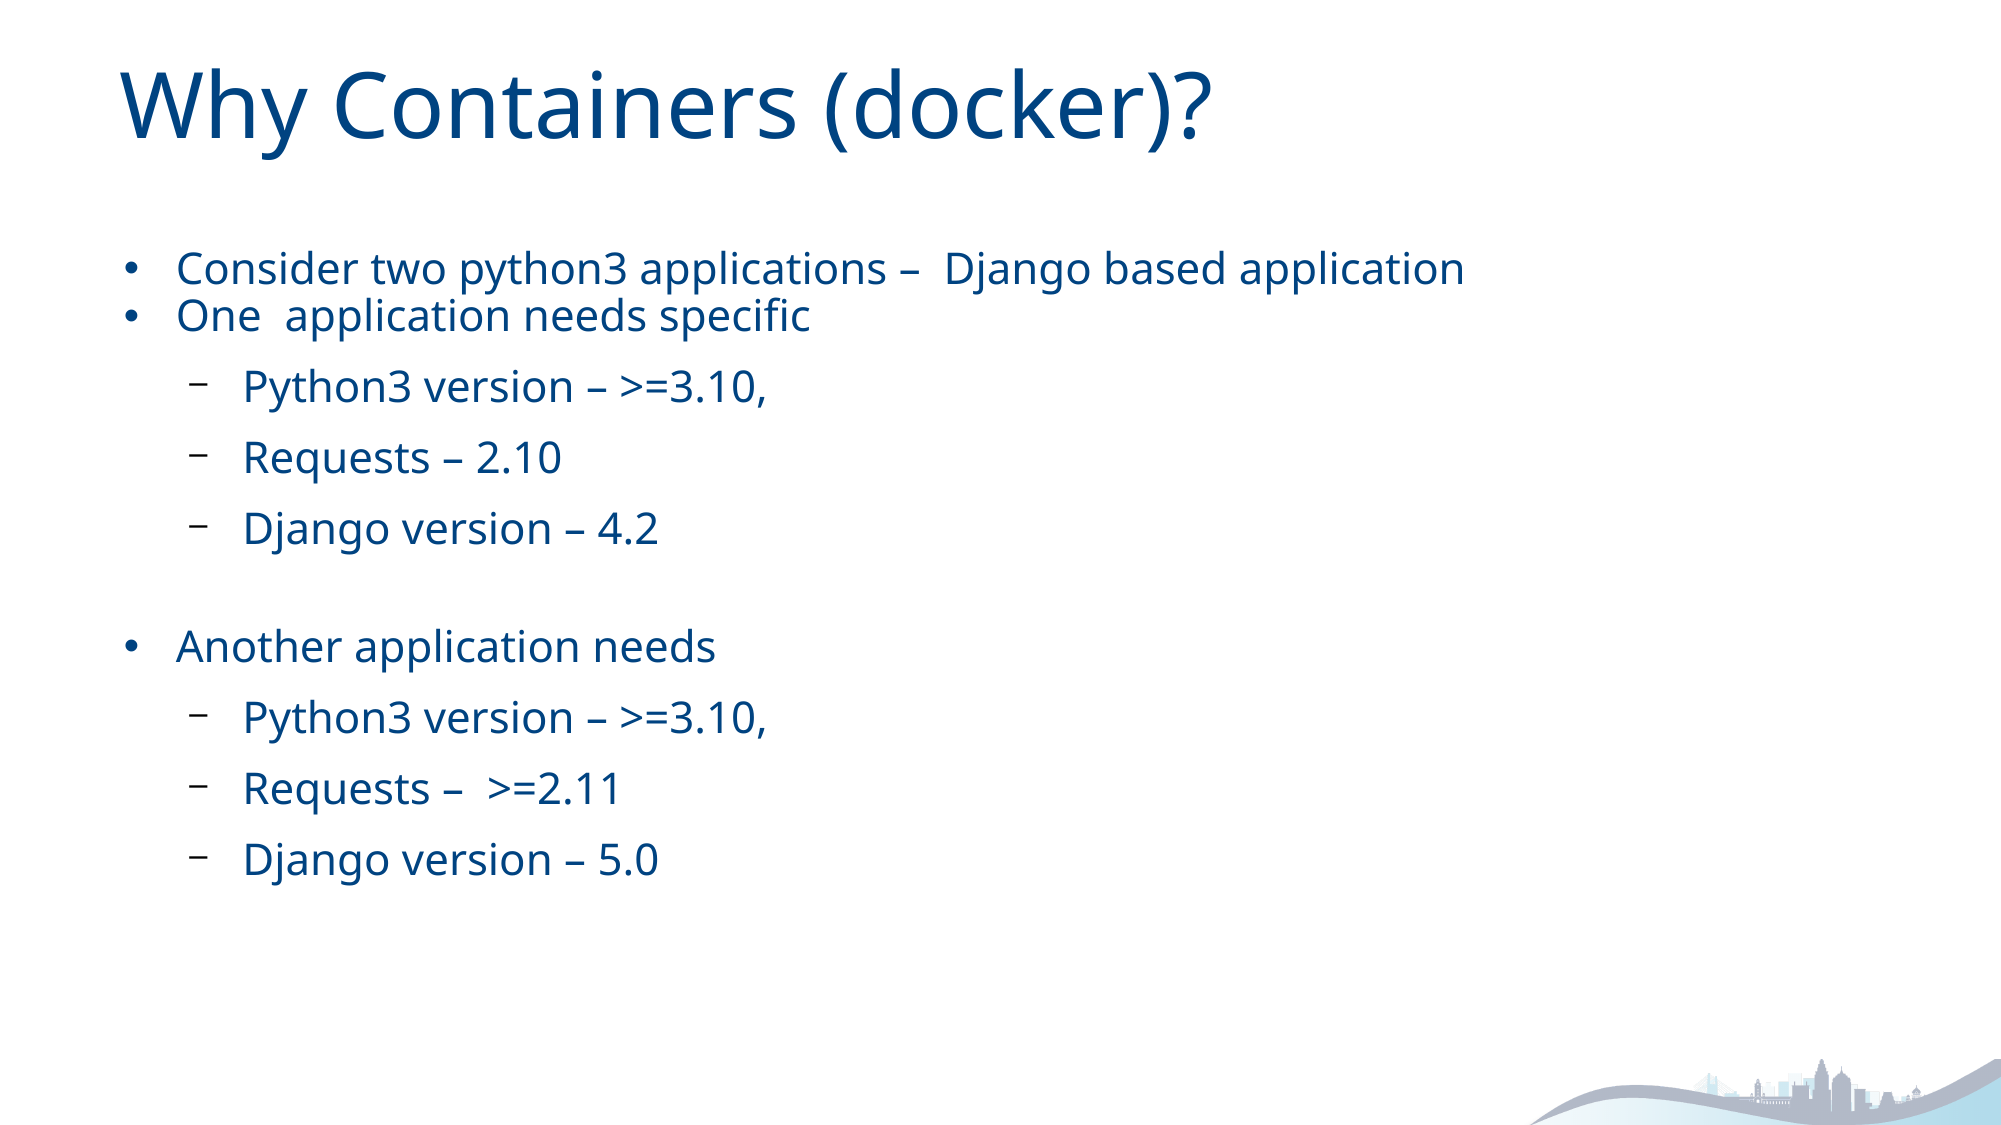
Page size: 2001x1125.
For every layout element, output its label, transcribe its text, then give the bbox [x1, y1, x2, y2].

title Why Containers (docker)? [75, 26, 1925, 144]
list Consider two python3 applications – Django based application One application needs specific Python3 version – >=3.10, Requests – 2.10 Django version – 4.2 Another application needs Python3 version – >=3.10, Requests – >=2.11 Django version – 5.0 [89, 188, 1861, 1063]
